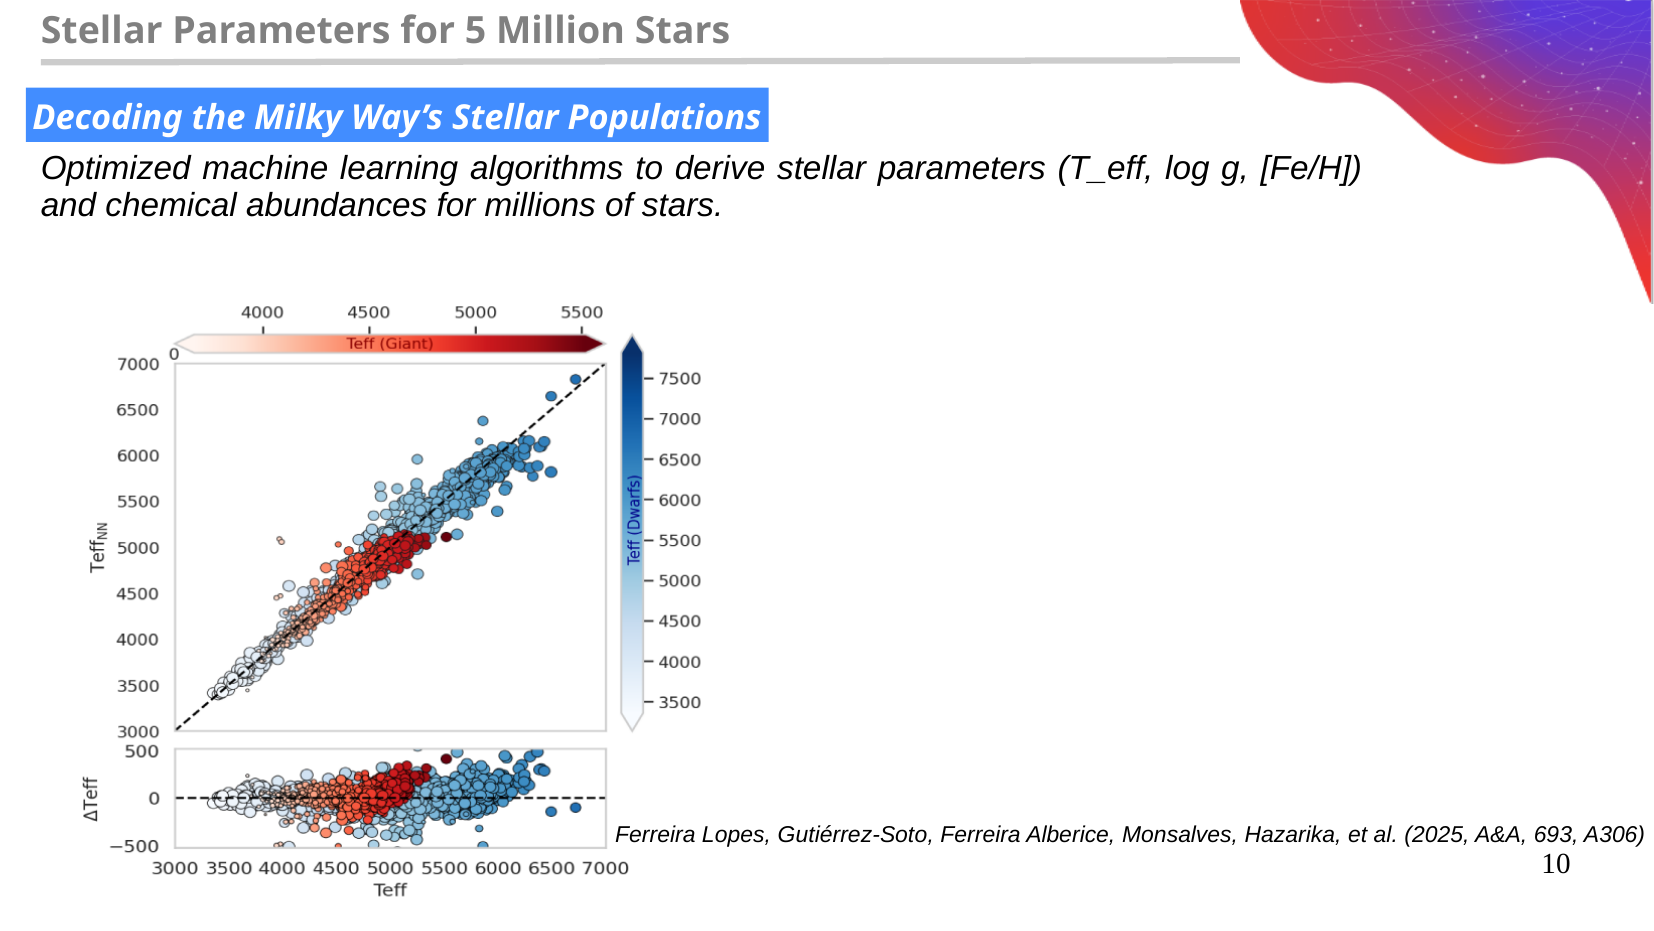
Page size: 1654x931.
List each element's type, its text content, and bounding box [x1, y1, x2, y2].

text_box Decoding the Milky Way’s Stellar Populations [25, 87, 769, 142]
text_box Optimized machine learning algorithms to derive stellar parameters (T_eff, log g, [Fe/H]) and chemical abundances for millions of stars. [26, 141, 1380, 305]
picture [75, 300, 726, 912]
text_box Ferreira Lopes, Gutiérrez-Soto, Ferreira Alberice, Monsalves, Hazarika, et al. (2025, A&A, 693, A306) [600, 814, 1654, 896]
text_box Stellar Parameters for 5 Million Stars [26, 0, 891, 135]
picture [1240, 0, 1654, 304]
